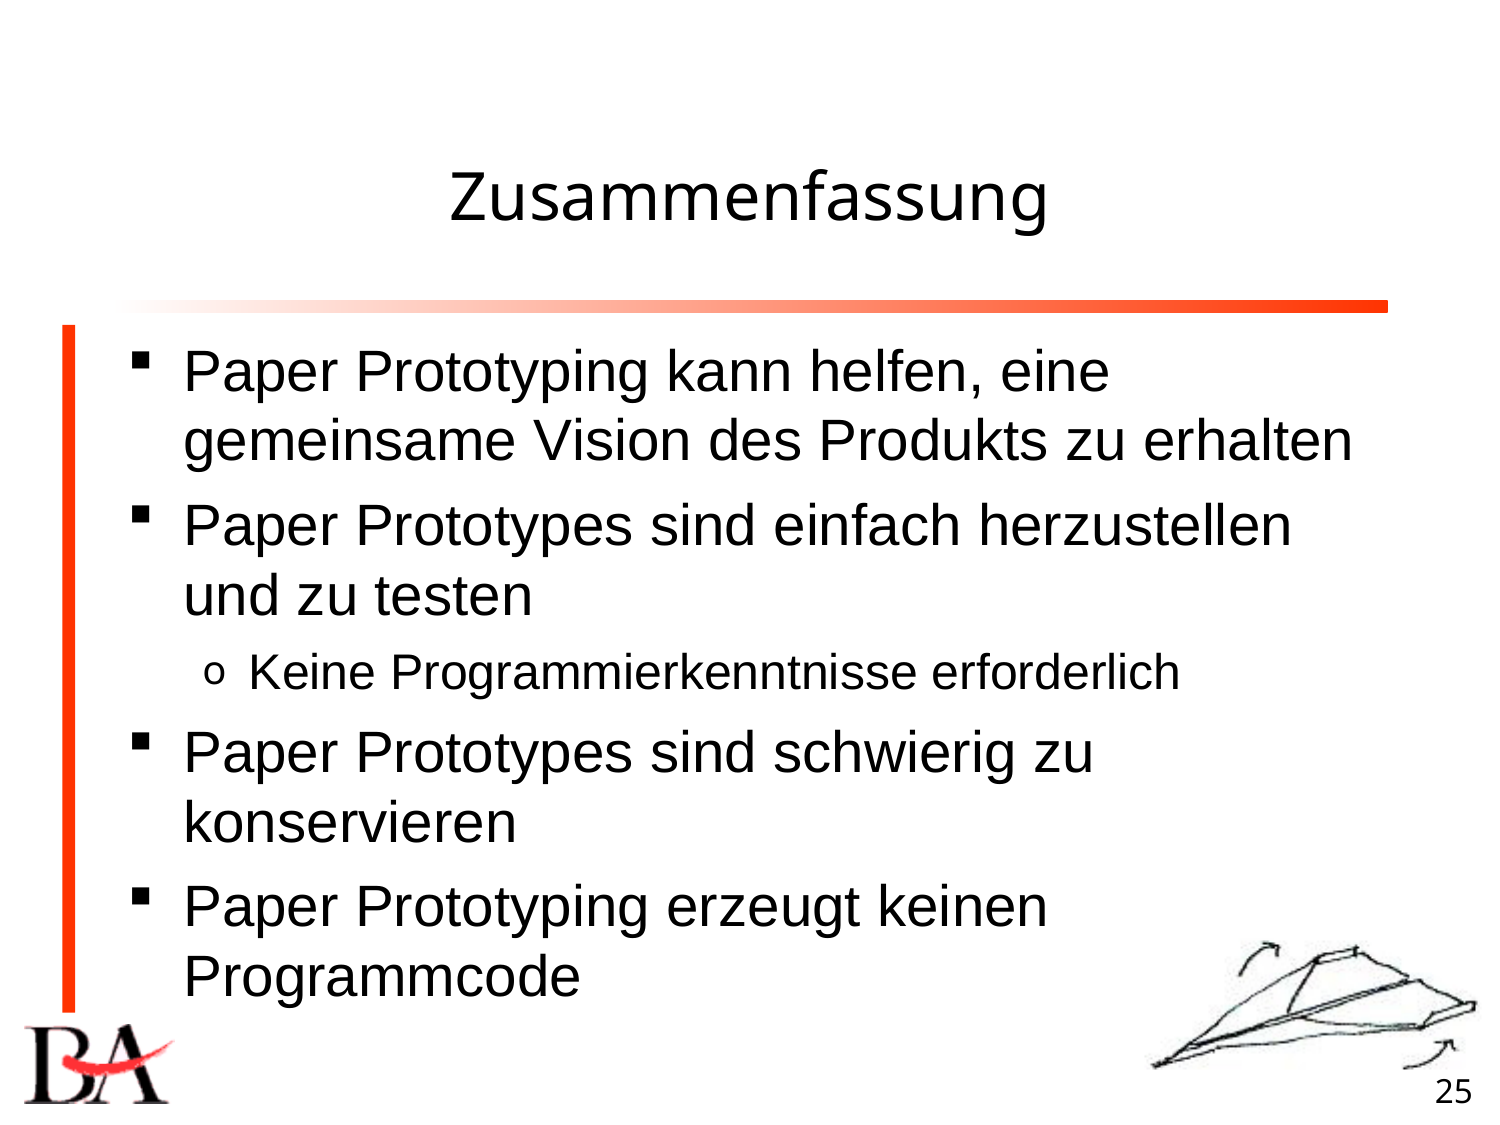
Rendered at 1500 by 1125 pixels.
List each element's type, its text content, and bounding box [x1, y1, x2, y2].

picture [24, 1024, 175, 1104]
list Paper Prototyping kann helfen, eine gemeinsame Vision des Produkts zu erhalten Paper Prototypes sind einfach herzustellen und zu testen Keine Programmierkenntnisse erforderlich Paper Prototypes sind schwierig zu konservieren Paper Prototyping erzeugt keinen Programmcode [112, 324, 1388, 1051]
chart [1127, 937, 1488, 1078]
title Zusammenfassung [112, 99, 1388, 288]
